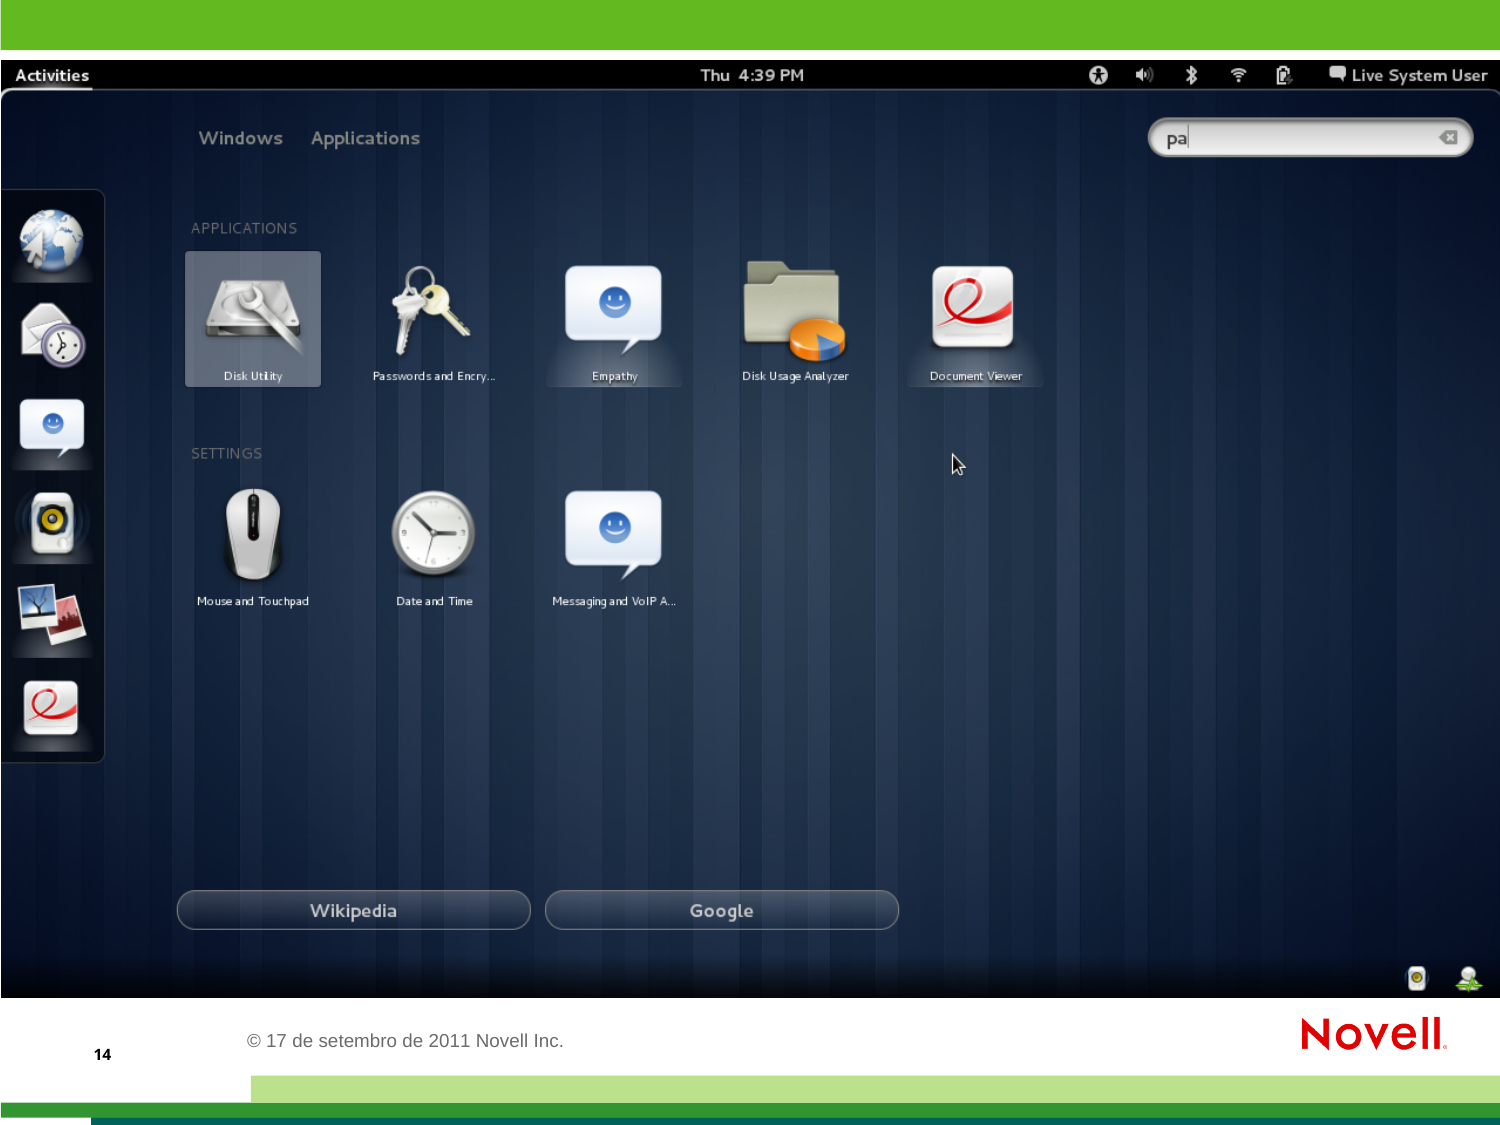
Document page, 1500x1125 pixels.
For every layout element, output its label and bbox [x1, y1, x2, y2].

picture [1295, 1011, 1453, 1056]
picture [1, 60, 1500, 998]
